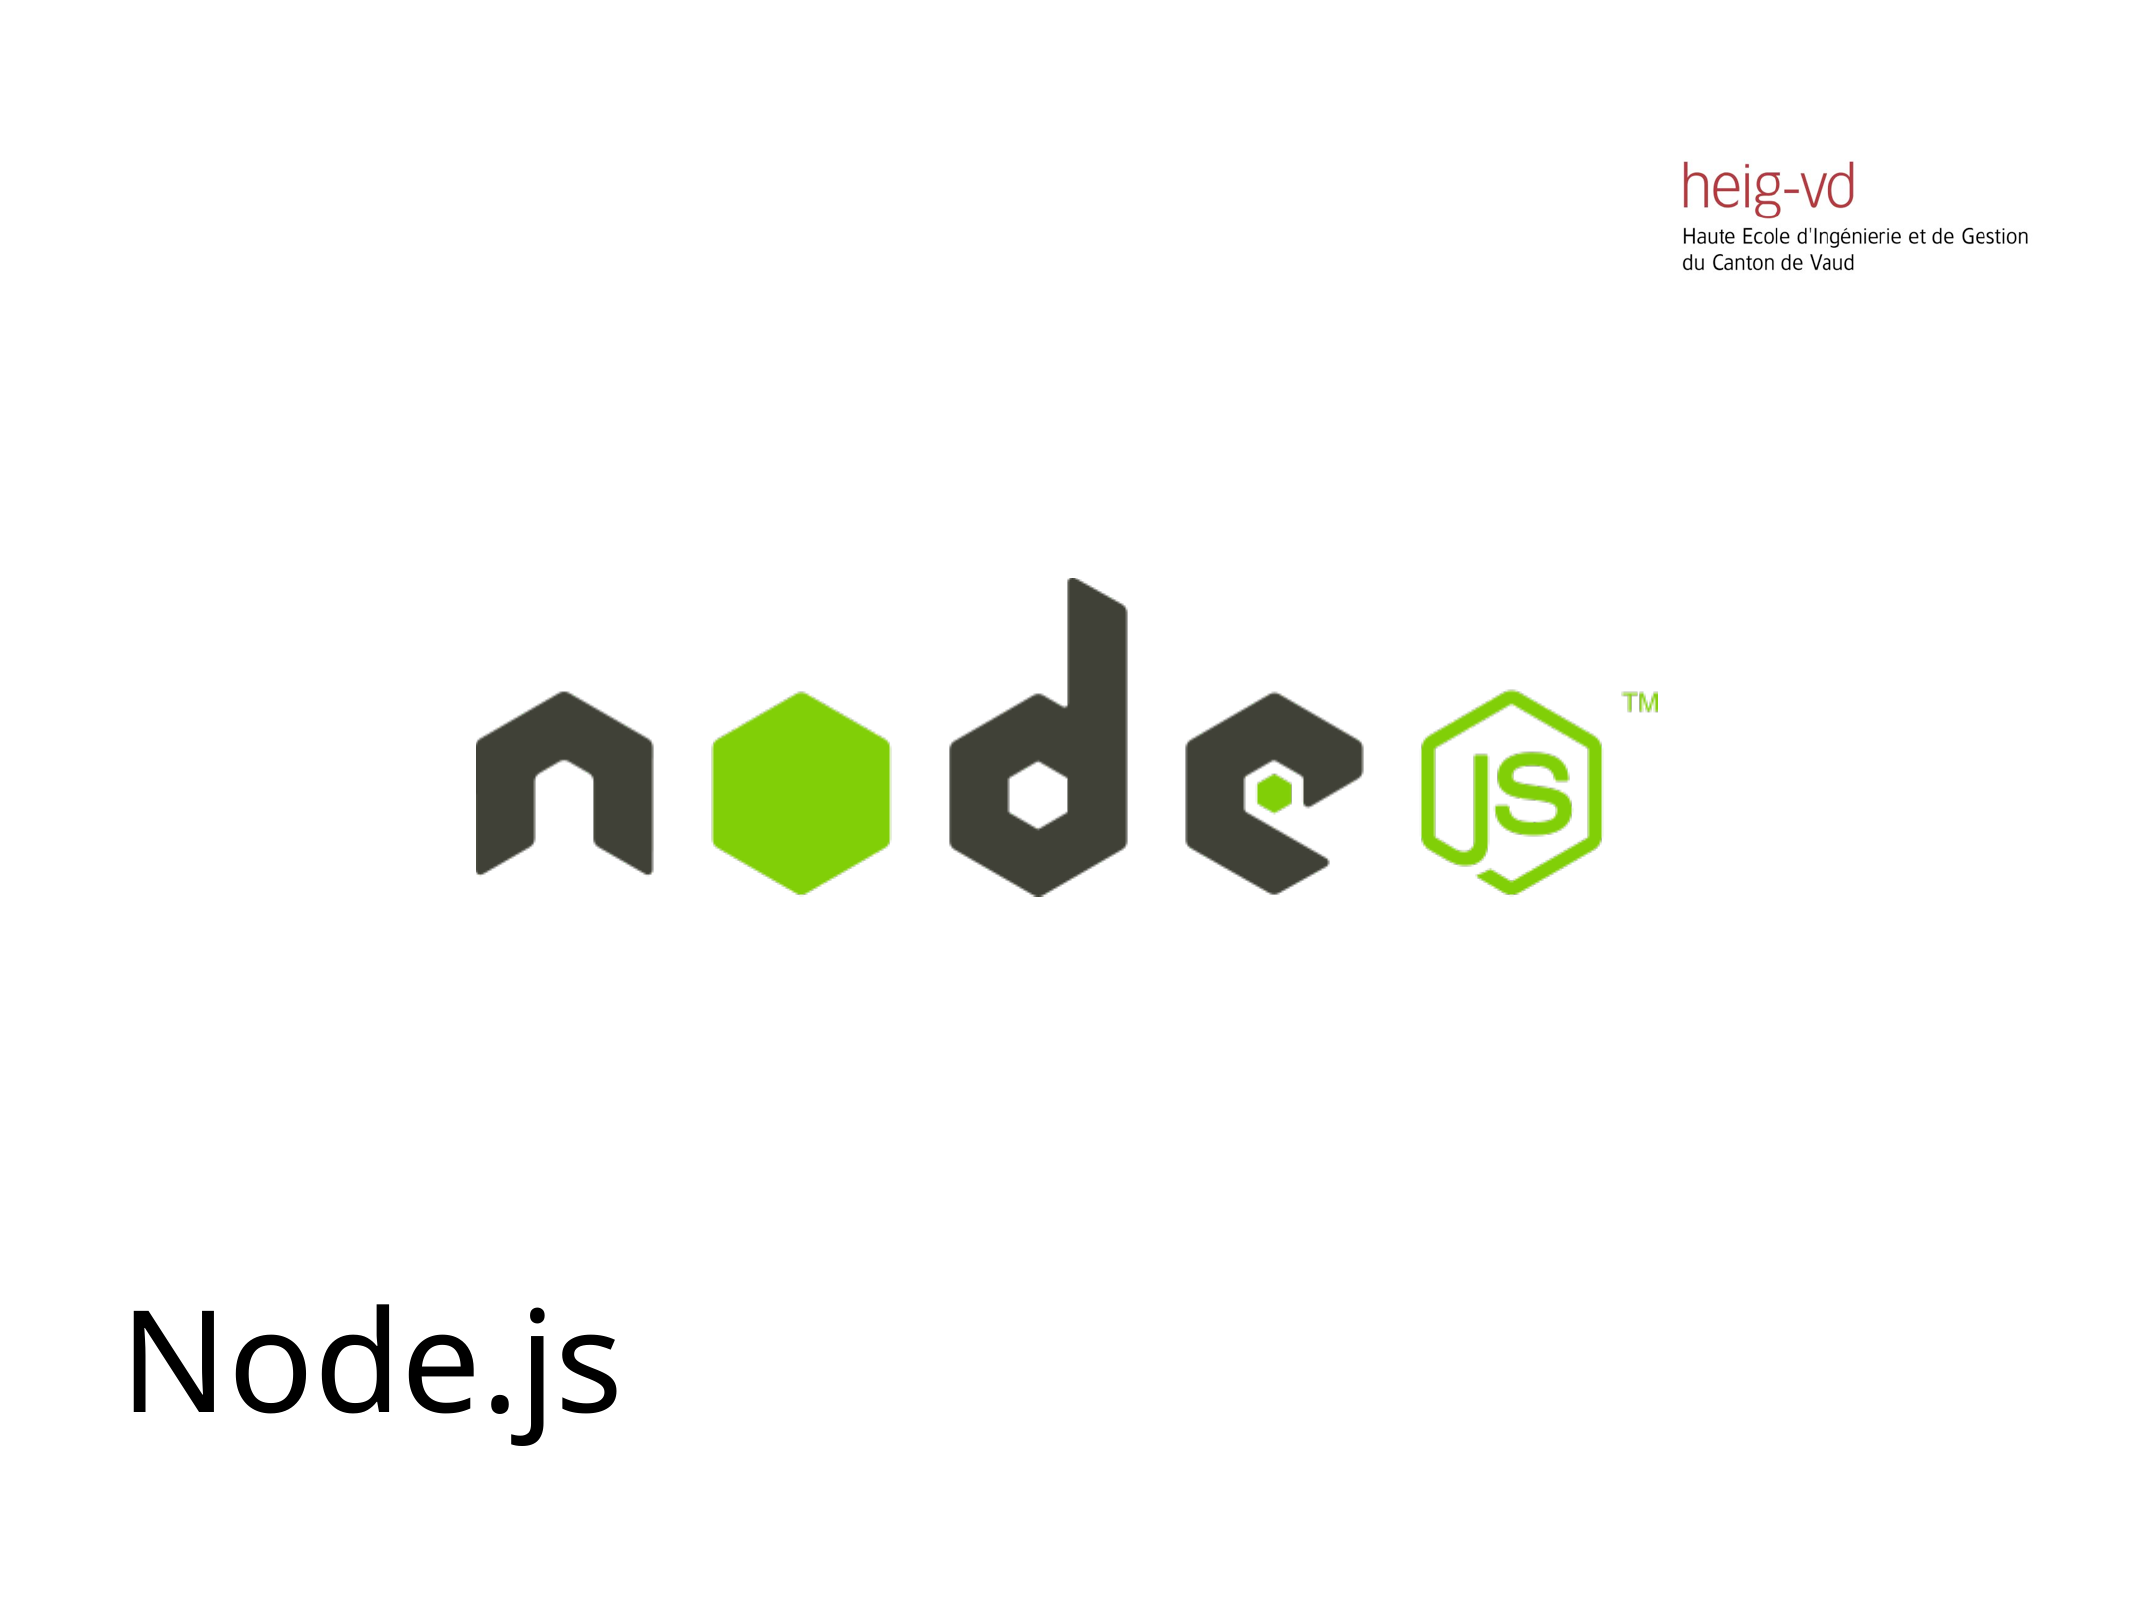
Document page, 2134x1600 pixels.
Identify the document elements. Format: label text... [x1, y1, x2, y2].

picture [476, 578, 1658, 897]
text_box Node.js [112, 1262, 2054, 1449]
picture [1672, 149, 2036, 284]
